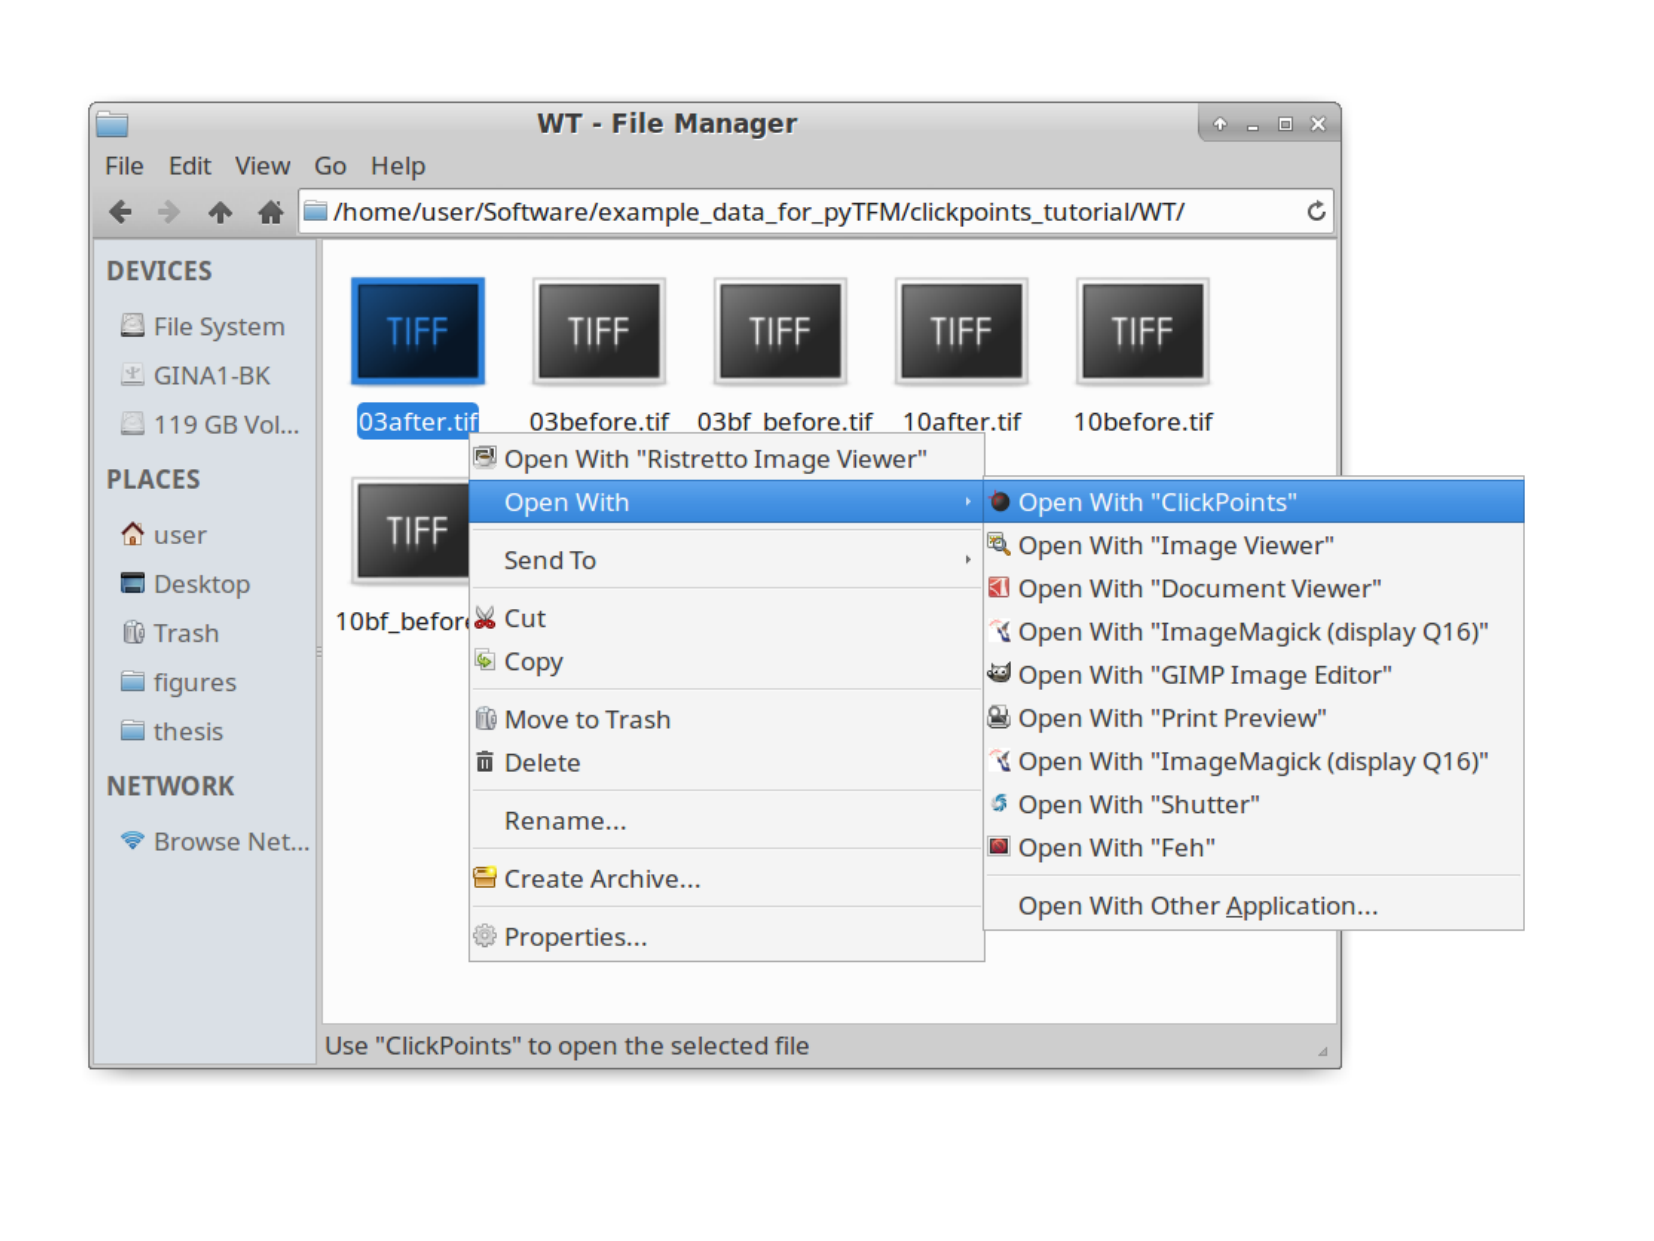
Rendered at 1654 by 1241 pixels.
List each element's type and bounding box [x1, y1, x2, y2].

picture [75, 75, 1545, 1096]
